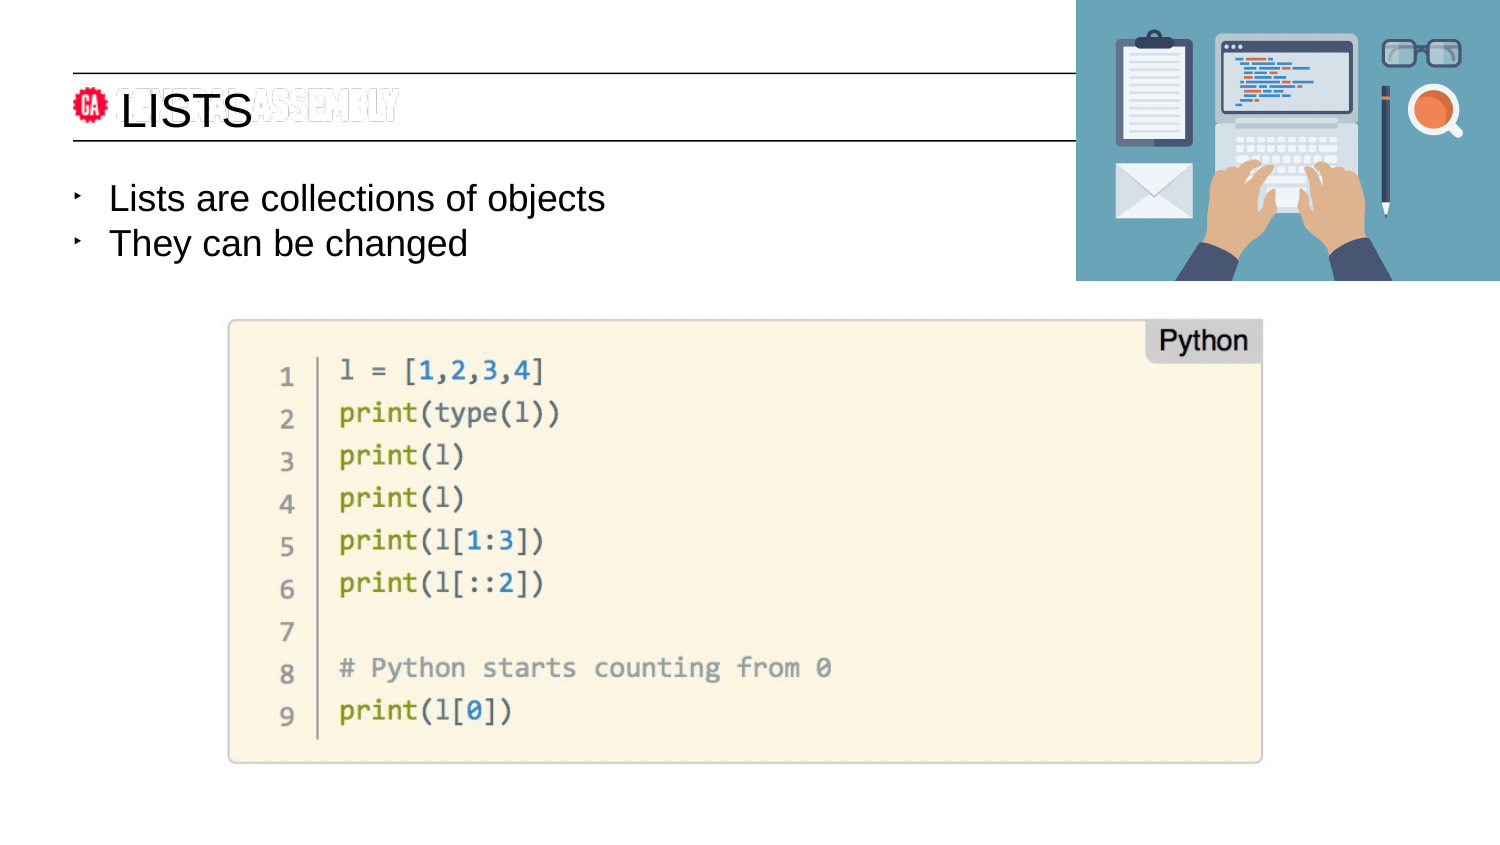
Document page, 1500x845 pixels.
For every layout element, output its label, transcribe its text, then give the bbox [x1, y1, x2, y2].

text_box Lists are collections of objects They can be changed [73, 173, 1014, 407]
picture [73, 87, 120, 123]
picture [212, 299, 1281, 780]
picture [1076, 0, 1500, 281]
text_box LISTS [120, 79, 1011, 129]
